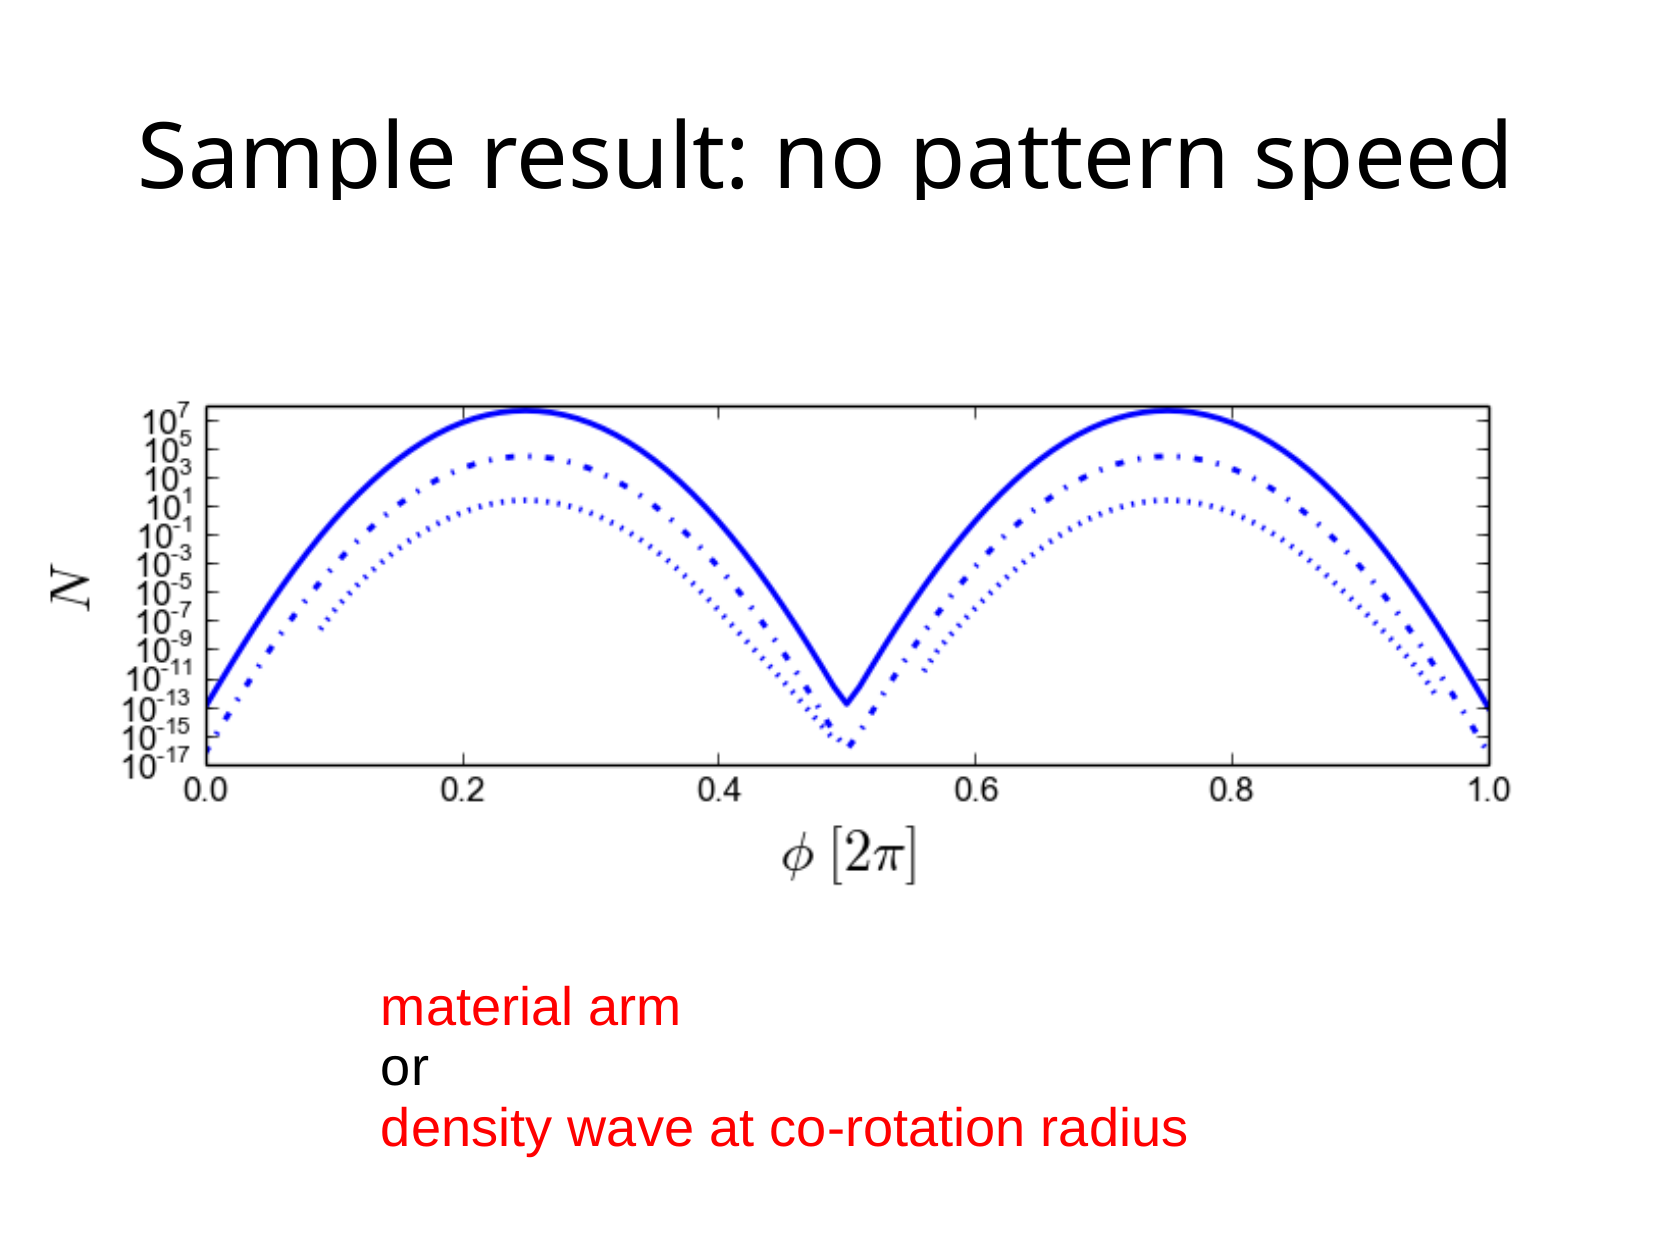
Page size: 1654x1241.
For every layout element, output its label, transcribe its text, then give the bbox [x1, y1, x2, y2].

title Sample result: no pattern speed [82, 49, 1571, 200]
picture [0, 200, 1654, 944]
text_box material arm or density wave at co-rotation radius [366, 968, 1371, 1165]
